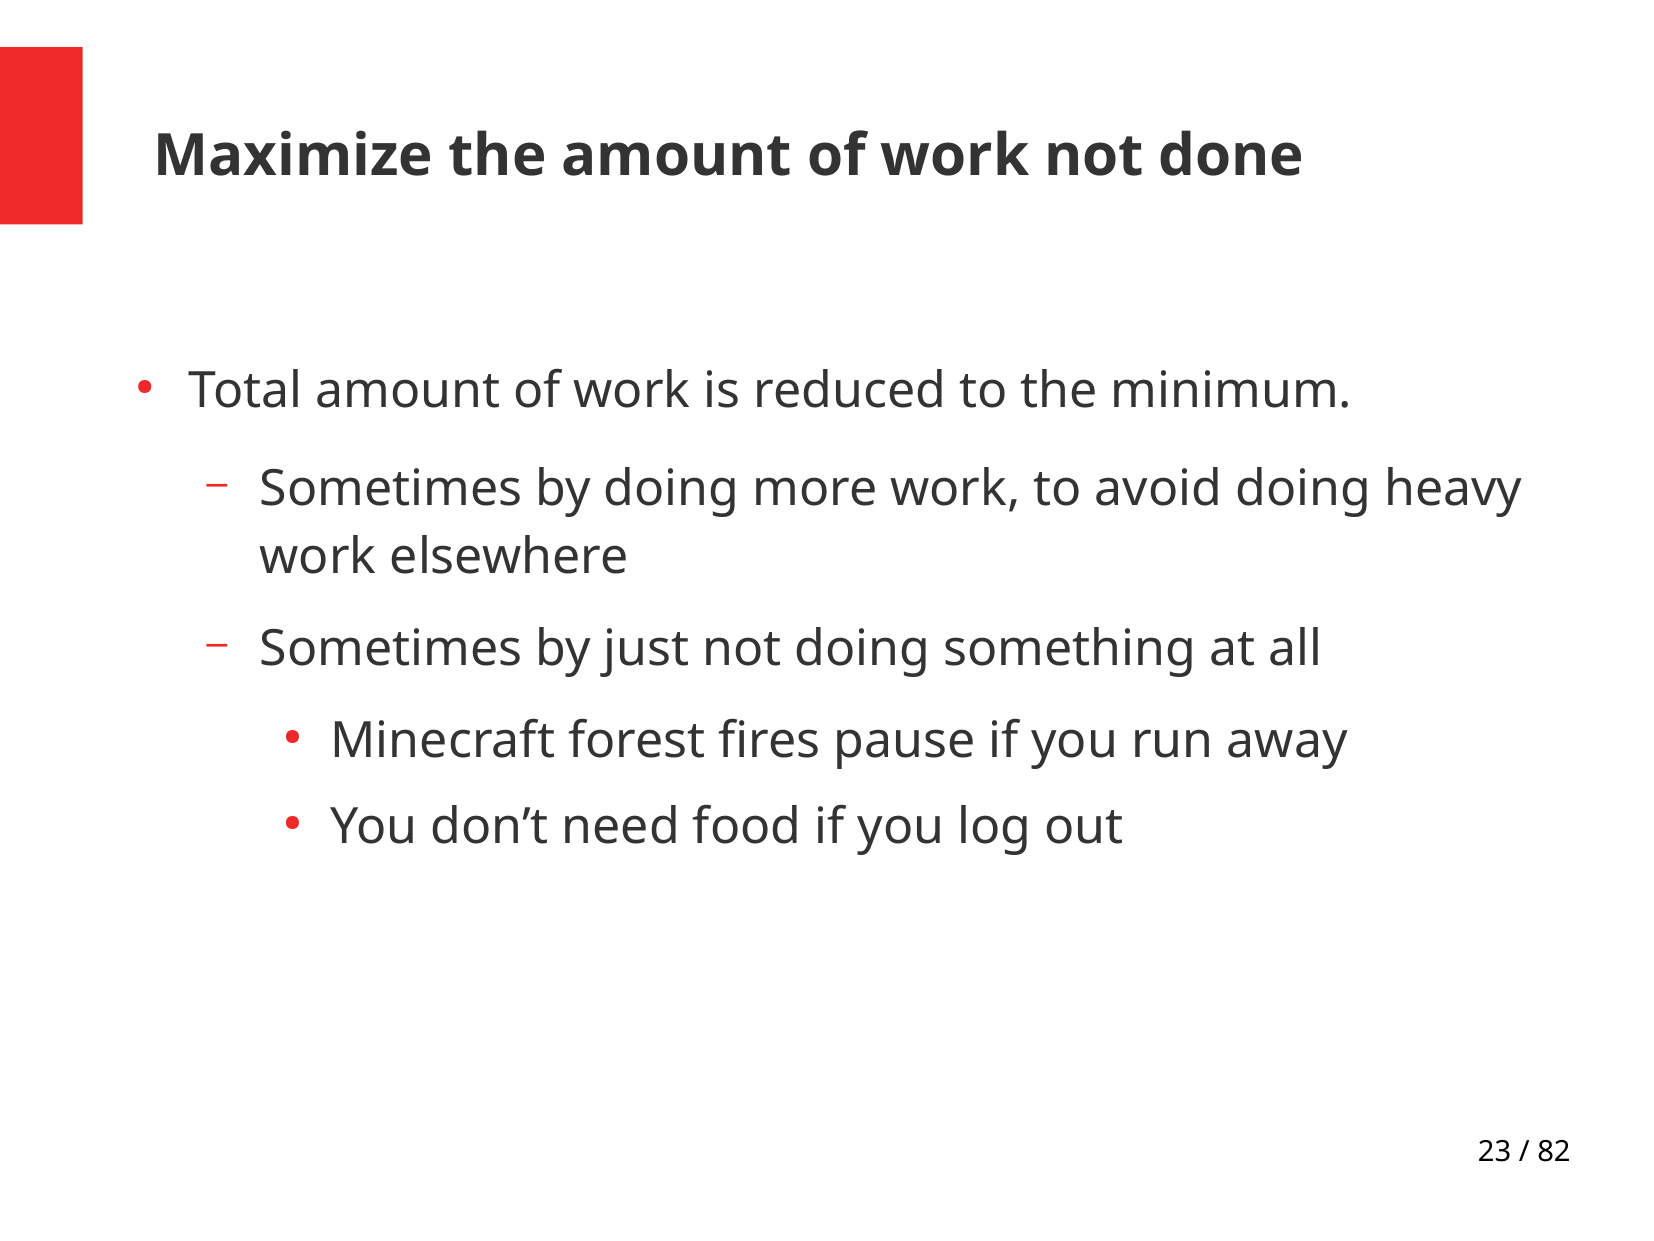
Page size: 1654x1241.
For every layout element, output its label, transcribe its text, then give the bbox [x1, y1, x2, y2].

title Maximize the amount of work not done [118, 49, 1571, 257]
list Total amount of work is reduced to the minimum. Sometimes by doing more work, to avoid doing heavy work elsewhere Sometimes by just not doing something at all Minecraft forest fires pause if you run away You don’t need food if you log out [118, 354, 1536, 1074]
